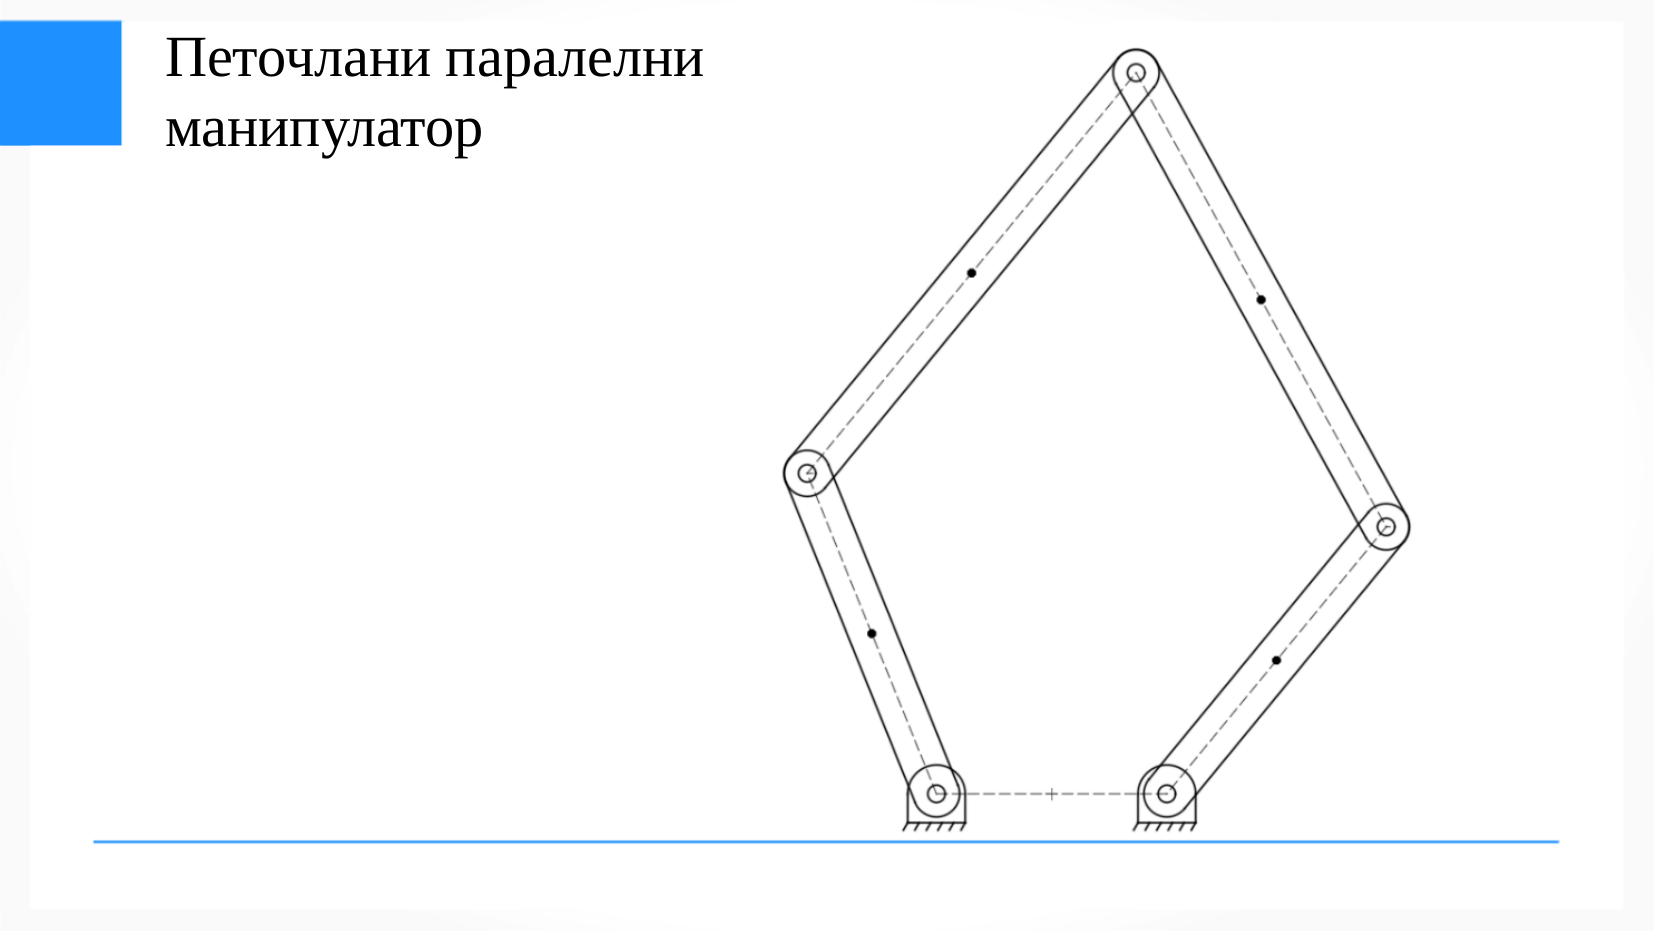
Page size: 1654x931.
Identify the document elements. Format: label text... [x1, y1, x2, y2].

title Петочлани паралелни манипулатор [165, 10, 916, 166]
picture [0, 0, 1654, 931]
